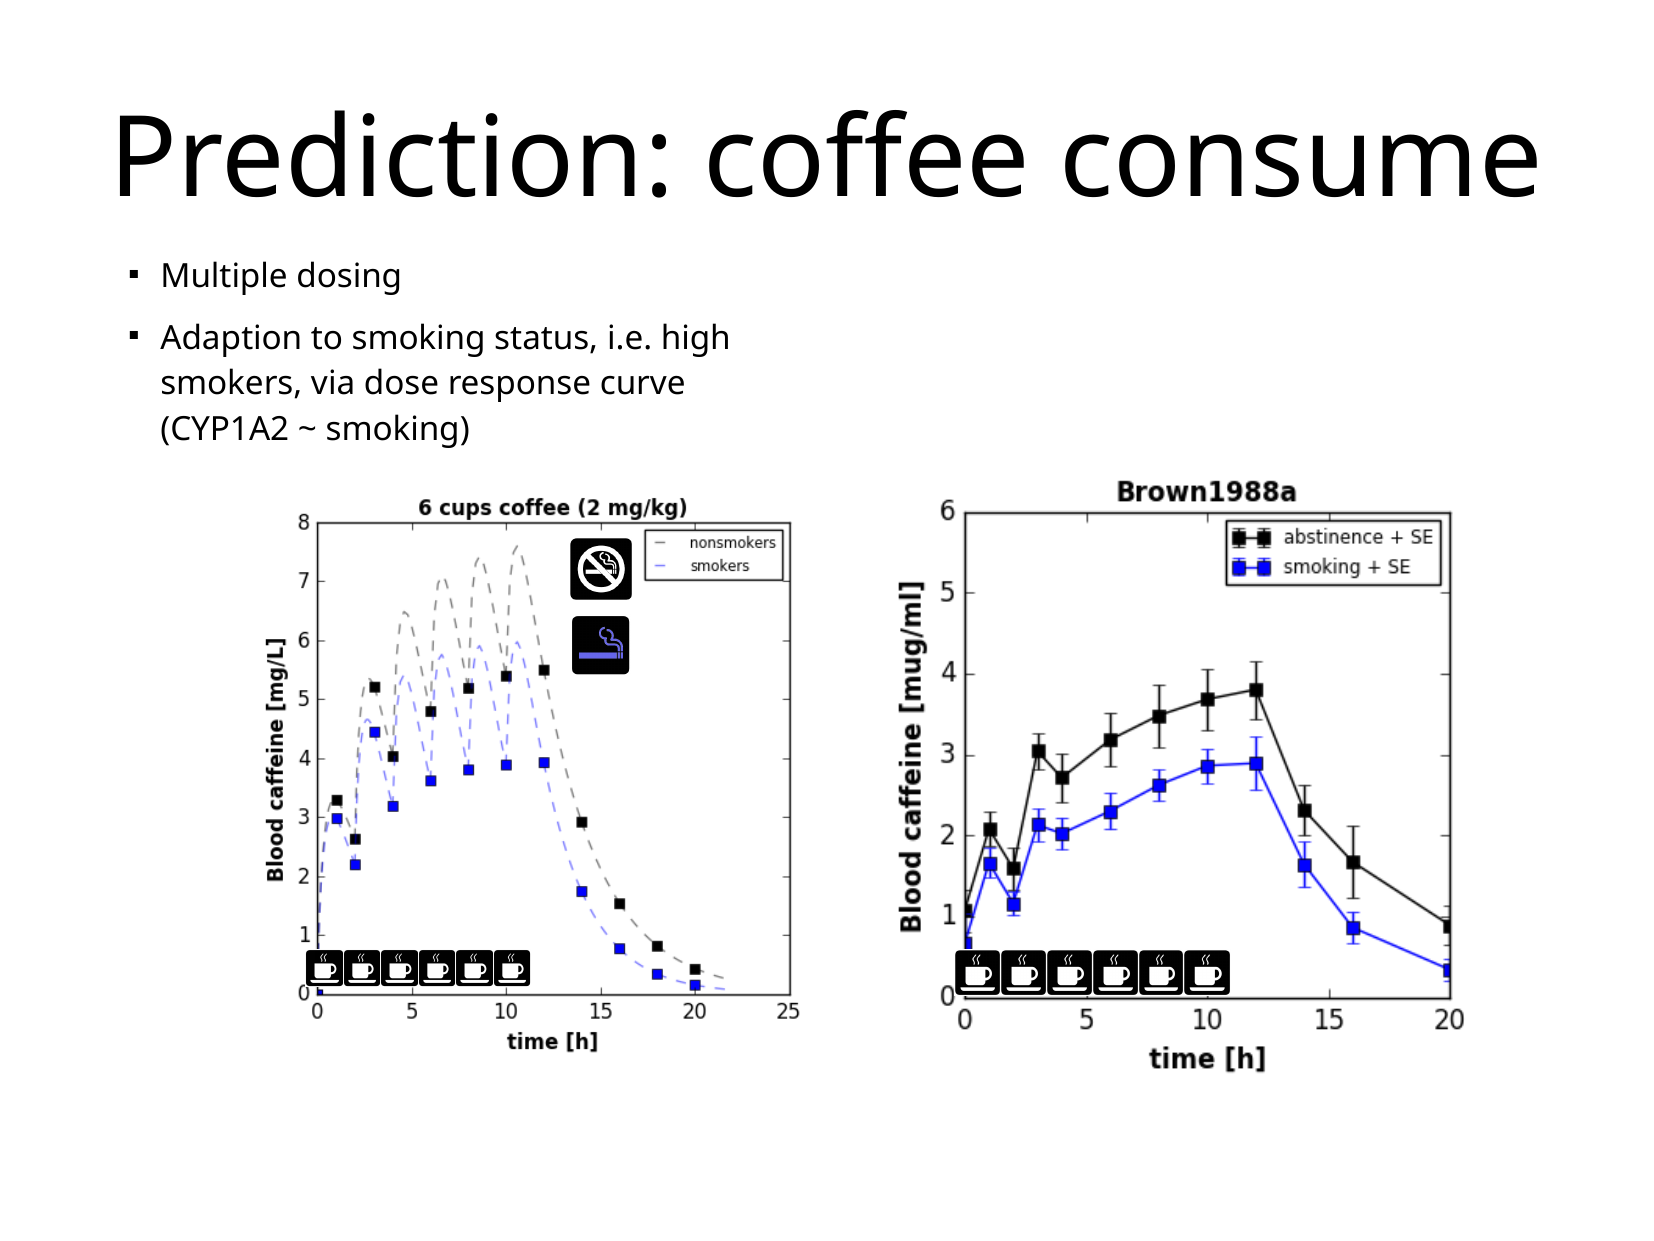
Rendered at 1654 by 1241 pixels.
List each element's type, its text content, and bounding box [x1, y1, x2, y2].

list Multiple dosing Adaption to smoking status, i.e. high smokers, via dose response curve (CYP1A2 ~ smoking) [120, 251, 779, 451]
picture [885, 464, 1481, 1089]
picture [255, 486, 814, 1066]
title Prediction: coffee consume [82, 21, 1571, 284]
